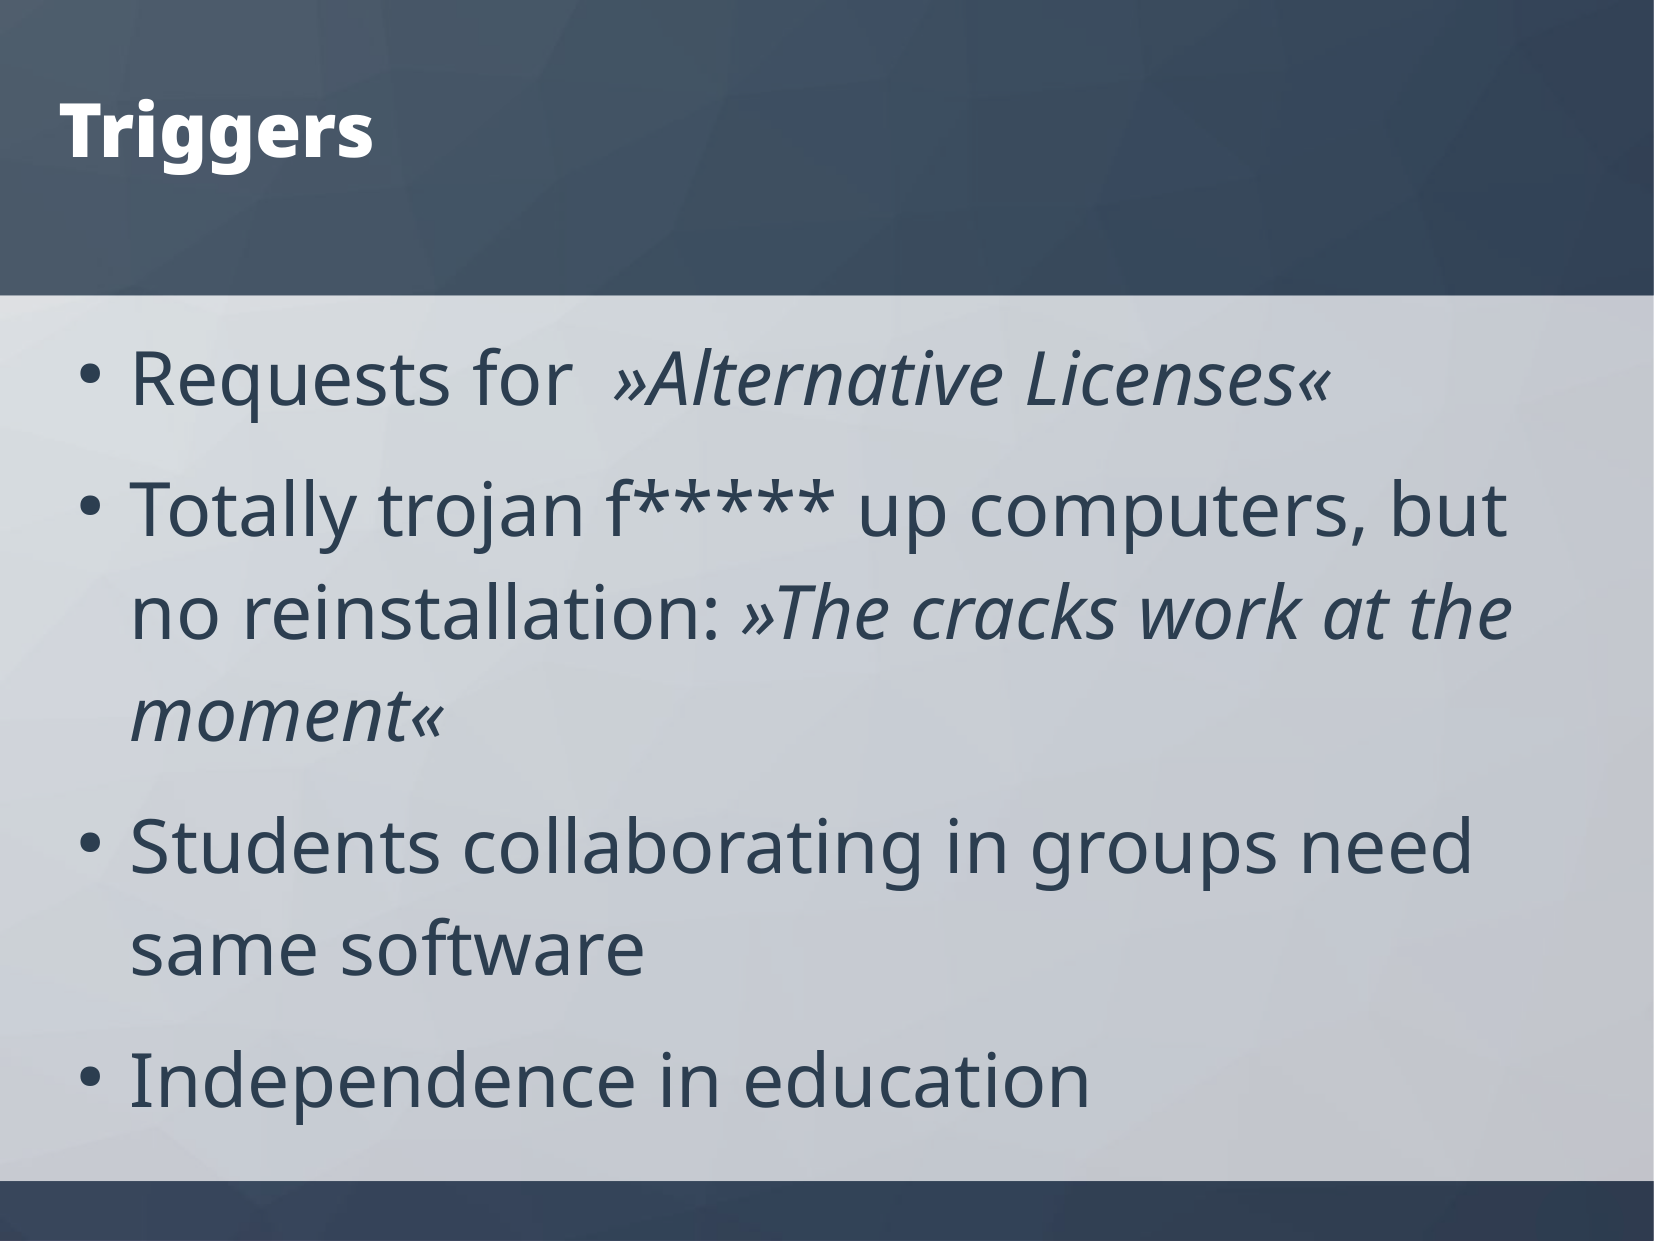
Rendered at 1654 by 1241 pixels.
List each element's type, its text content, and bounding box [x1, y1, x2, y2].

title Triggers [59, 49, 1595, 207]
list Requests for »Alternative Licenses« Totally trojan f***** up computers, but no reinstallation: »The cracks work at the moment« Students collaborating in groups need same software Independence in education [59, 324, 1595, 1152]
